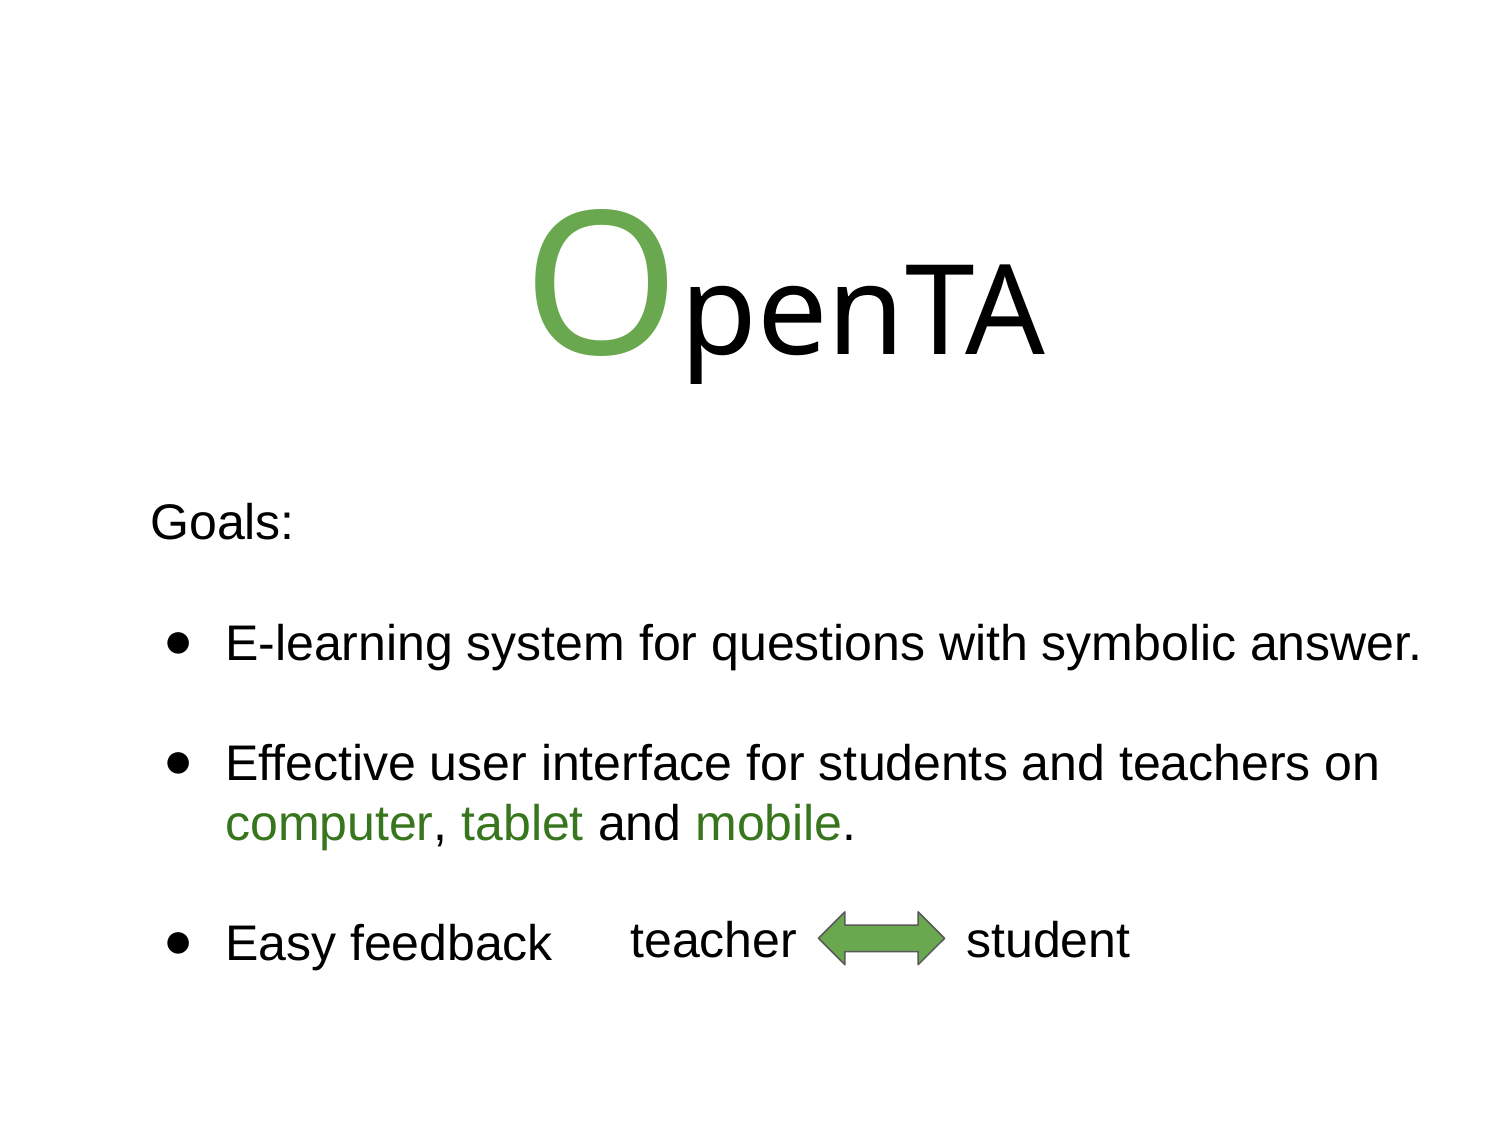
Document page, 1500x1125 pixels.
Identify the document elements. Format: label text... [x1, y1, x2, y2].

text_box [837, 911, 945, 965]
text_box student [951, 892, 1192, 973]
text_box OpenTA [509, 139, 1070, 387]
text_box teacher [615, 892, 837, 973]
text_box Goals: E-learning system for questions with symbolic answer. Effective user interface for students and teachers on computer, tablet and mobile. Easy feedback [135, 474, 1478, 998]
